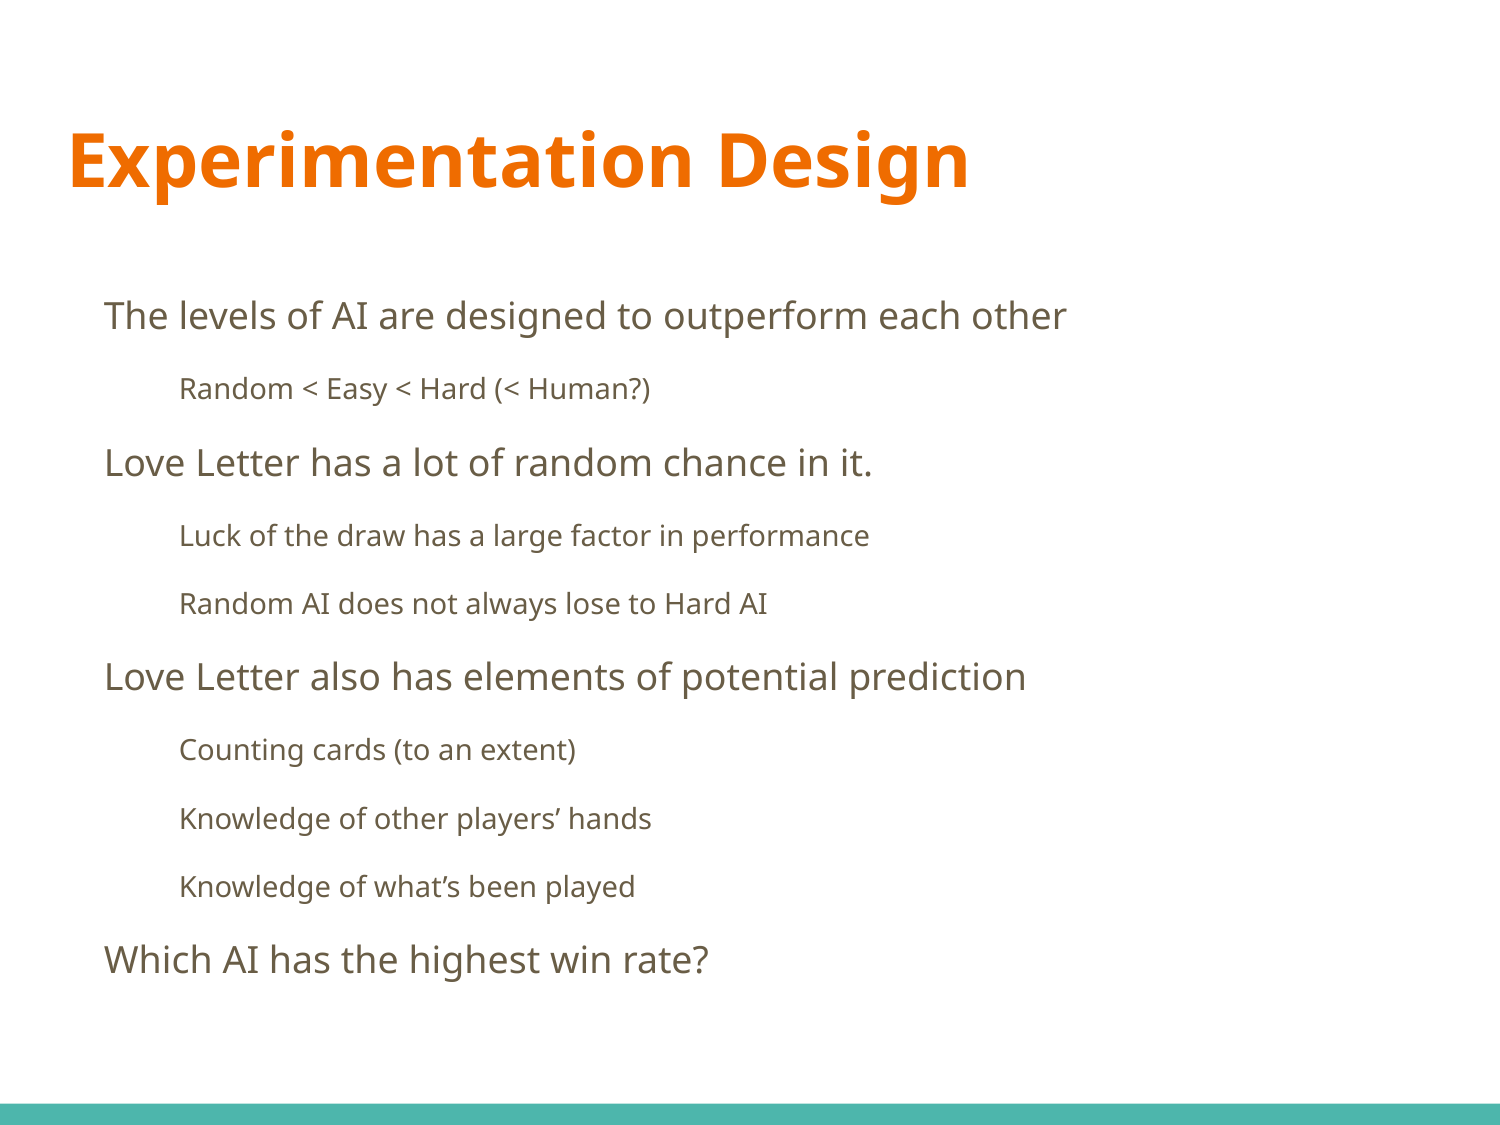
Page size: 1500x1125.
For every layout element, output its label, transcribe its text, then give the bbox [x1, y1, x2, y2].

title Experimentation Design [51, 97, 1449, 252]
list The levels of AI are designed to outperform each other Random < Easy < Hard (< Human?) Love Letter has a lot of random chance in it. Luck of the draw has a large factor in performance Random AI does not always lose to Hard AI Love Letter also has elements of potential prediction Counting cards (to an extent) Knowledge of other players’ hands Knowledge of what’s been played Which AI has the highest win rate? [51, 276, 1449, 1000]
